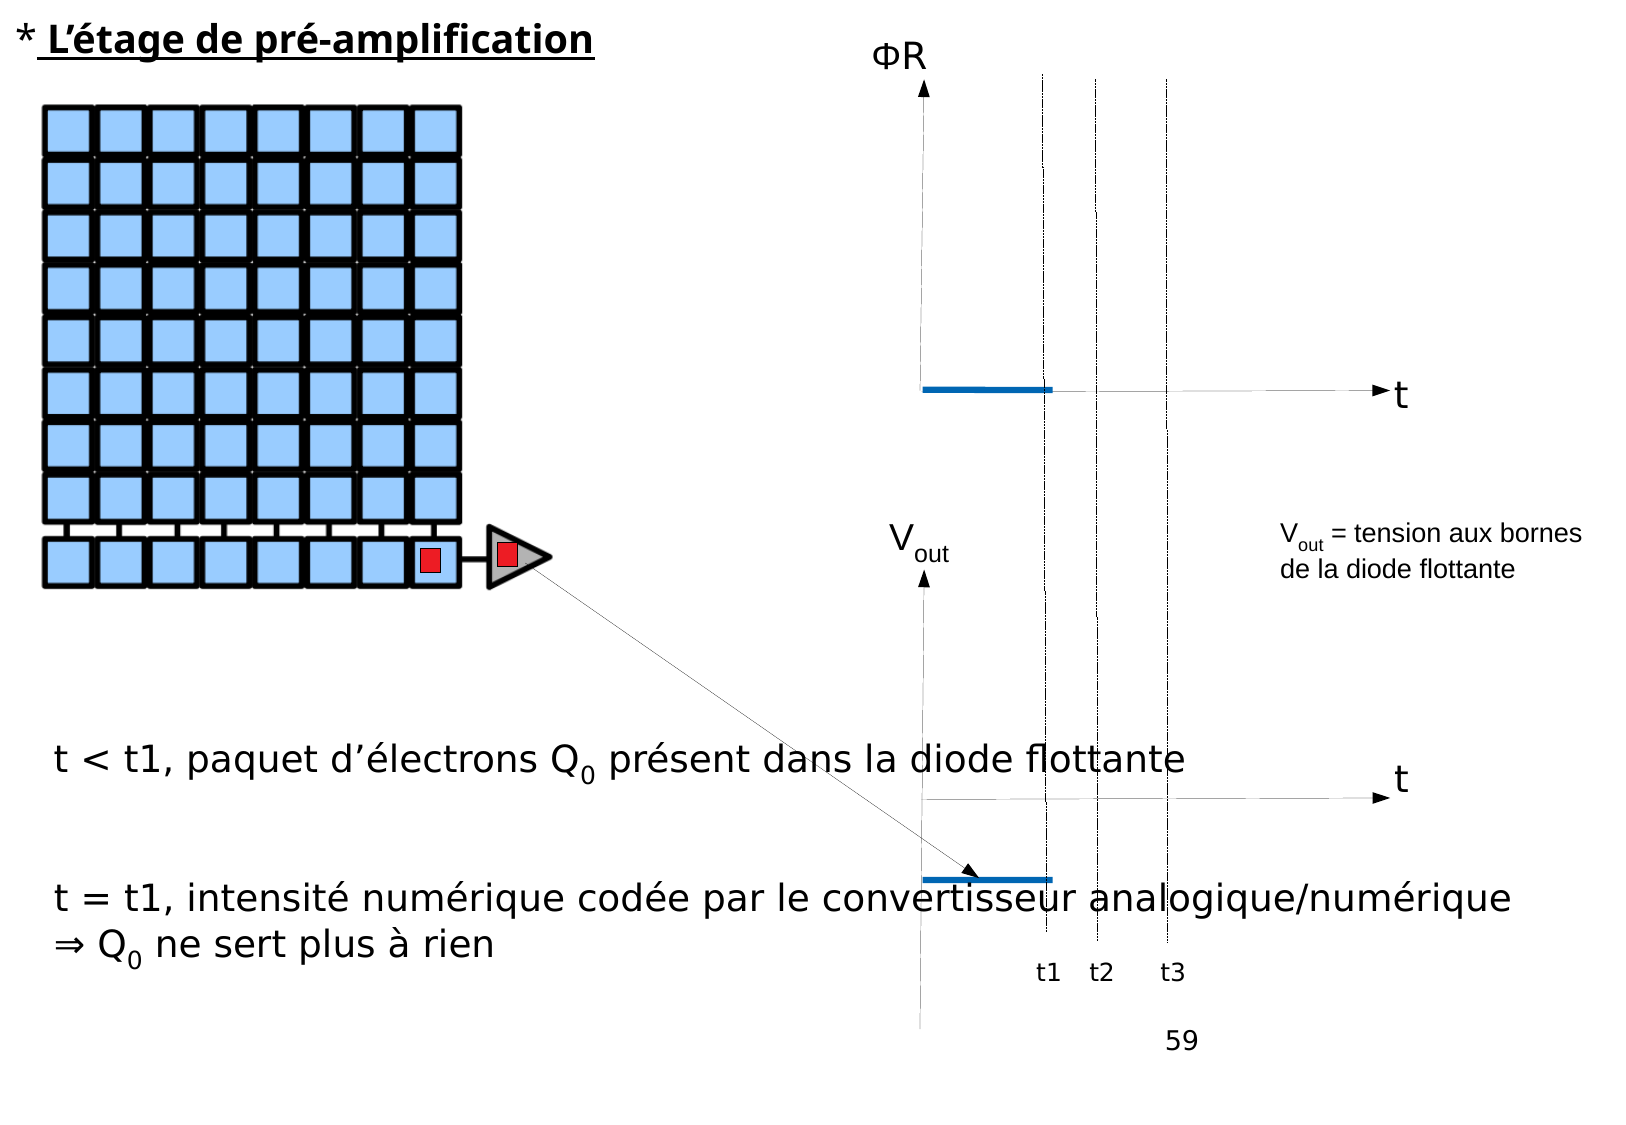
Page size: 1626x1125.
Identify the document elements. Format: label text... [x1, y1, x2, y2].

text_box ΦR [856, 26, 943, 86]
text_box [420, 548, 441, 573]
text_box t2 [1074, 951, 1131, 995]
text_box Vout [874, 505, 960, 575]
text_box [497, 542, 518, 567]
text_box [1164, 1024, 1544, 1103]
text_box t < t1, paquet d’électrons Q0 présent dans la diode flottante [39, 727, 791, 841]
text_box * L’étage de pré-amplification [1, 6, 609, 70]
text_box Vout = tension aux bornes de la diode flottante [1265, 507, 1602, 594]
text_box t = t1, intensité numérique codée par le convertisseur analogique/numérique ⇒ Q0 ne sert plus à rien [39, 869, 903, 1026]
picture [26, 88, 568, 609]
text_box t3 [1145, 951, 1201, 995]
text_box t1 [1021, 951, 1074, 995]
text_box t [1379, 750, 1424, 809]
text_box t [1379, 366, 1424, 425]
